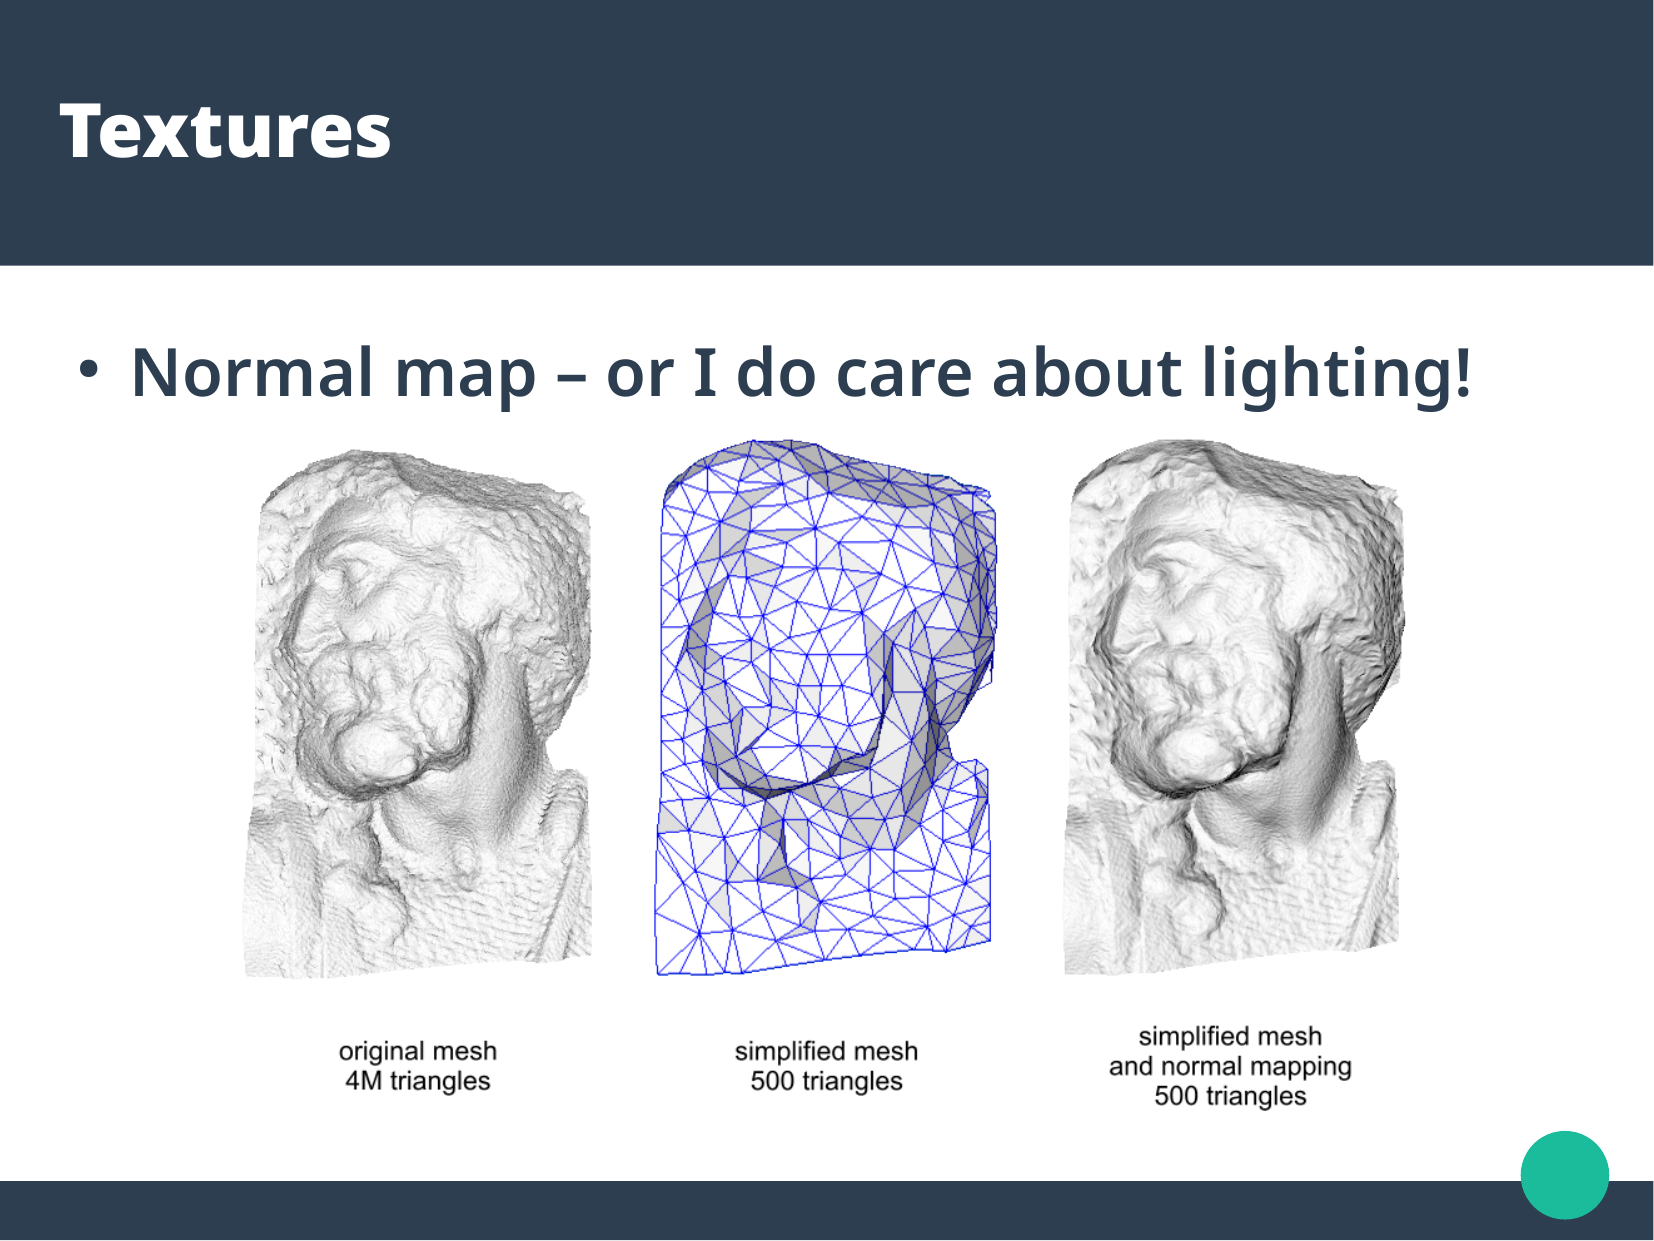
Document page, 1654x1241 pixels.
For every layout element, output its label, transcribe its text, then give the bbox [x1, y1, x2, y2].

picture [224, 431, 1429, 1111]
title Textures [59, 49, 1595, 207]
list Normal map – or I do care about lighting! [59, 324, 1595, 1152]
